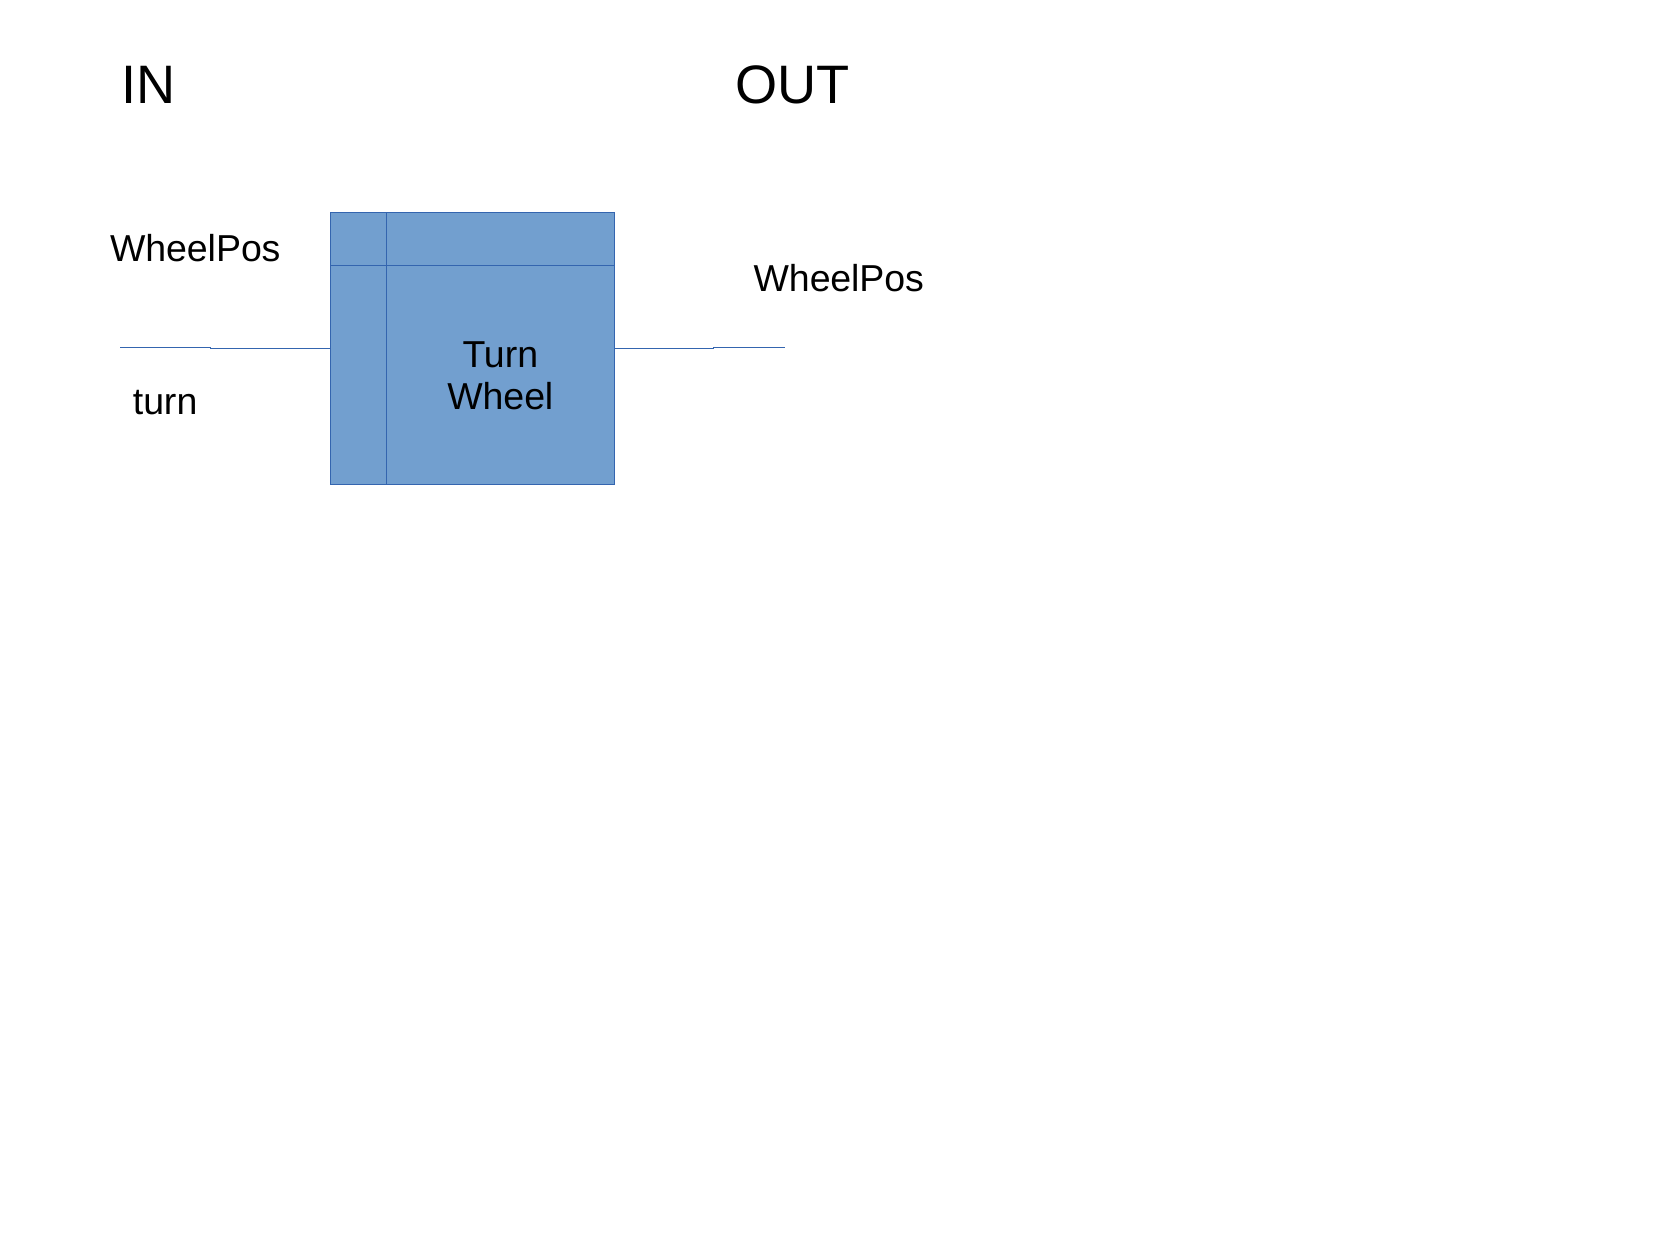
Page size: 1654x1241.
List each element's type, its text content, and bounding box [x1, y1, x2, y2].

text_box WheelPos [738, 250, 939, 308]
text_box OUT [720, 47, 875, 123]
text_box IN [106, 47, 260, 123]
text_box turn [118, 373, 260, 431]
text_box Turn Wheel [330, 212, 615, 485]
text_box WheelPos [95, 219, 296, 277]
